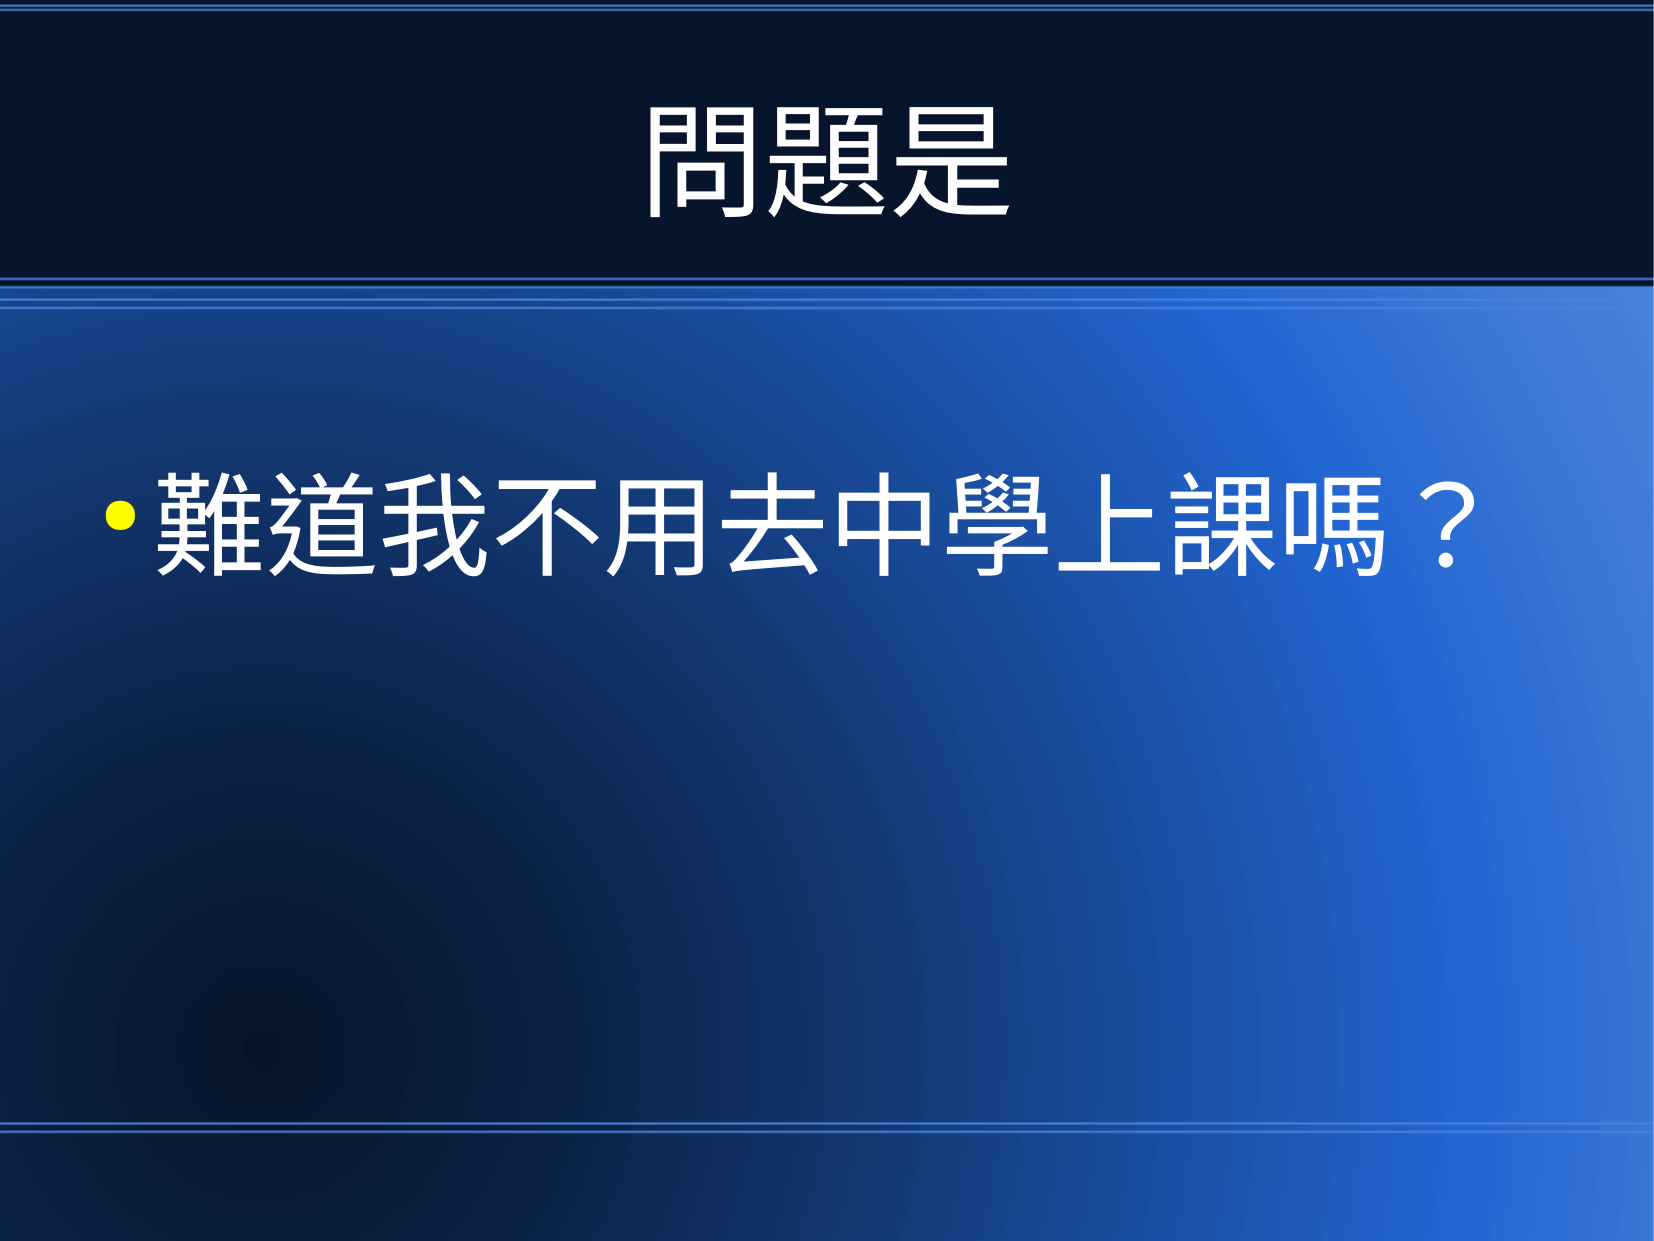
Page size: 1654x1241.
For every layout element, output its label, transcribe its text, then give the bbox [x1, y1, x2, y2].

picture [0, 0, 1654, 1241]
title 問題是 [82, 49, 1571, 257]
list 難道我不用去中學上課嗎？ [82, 355, 1571, 1241]
